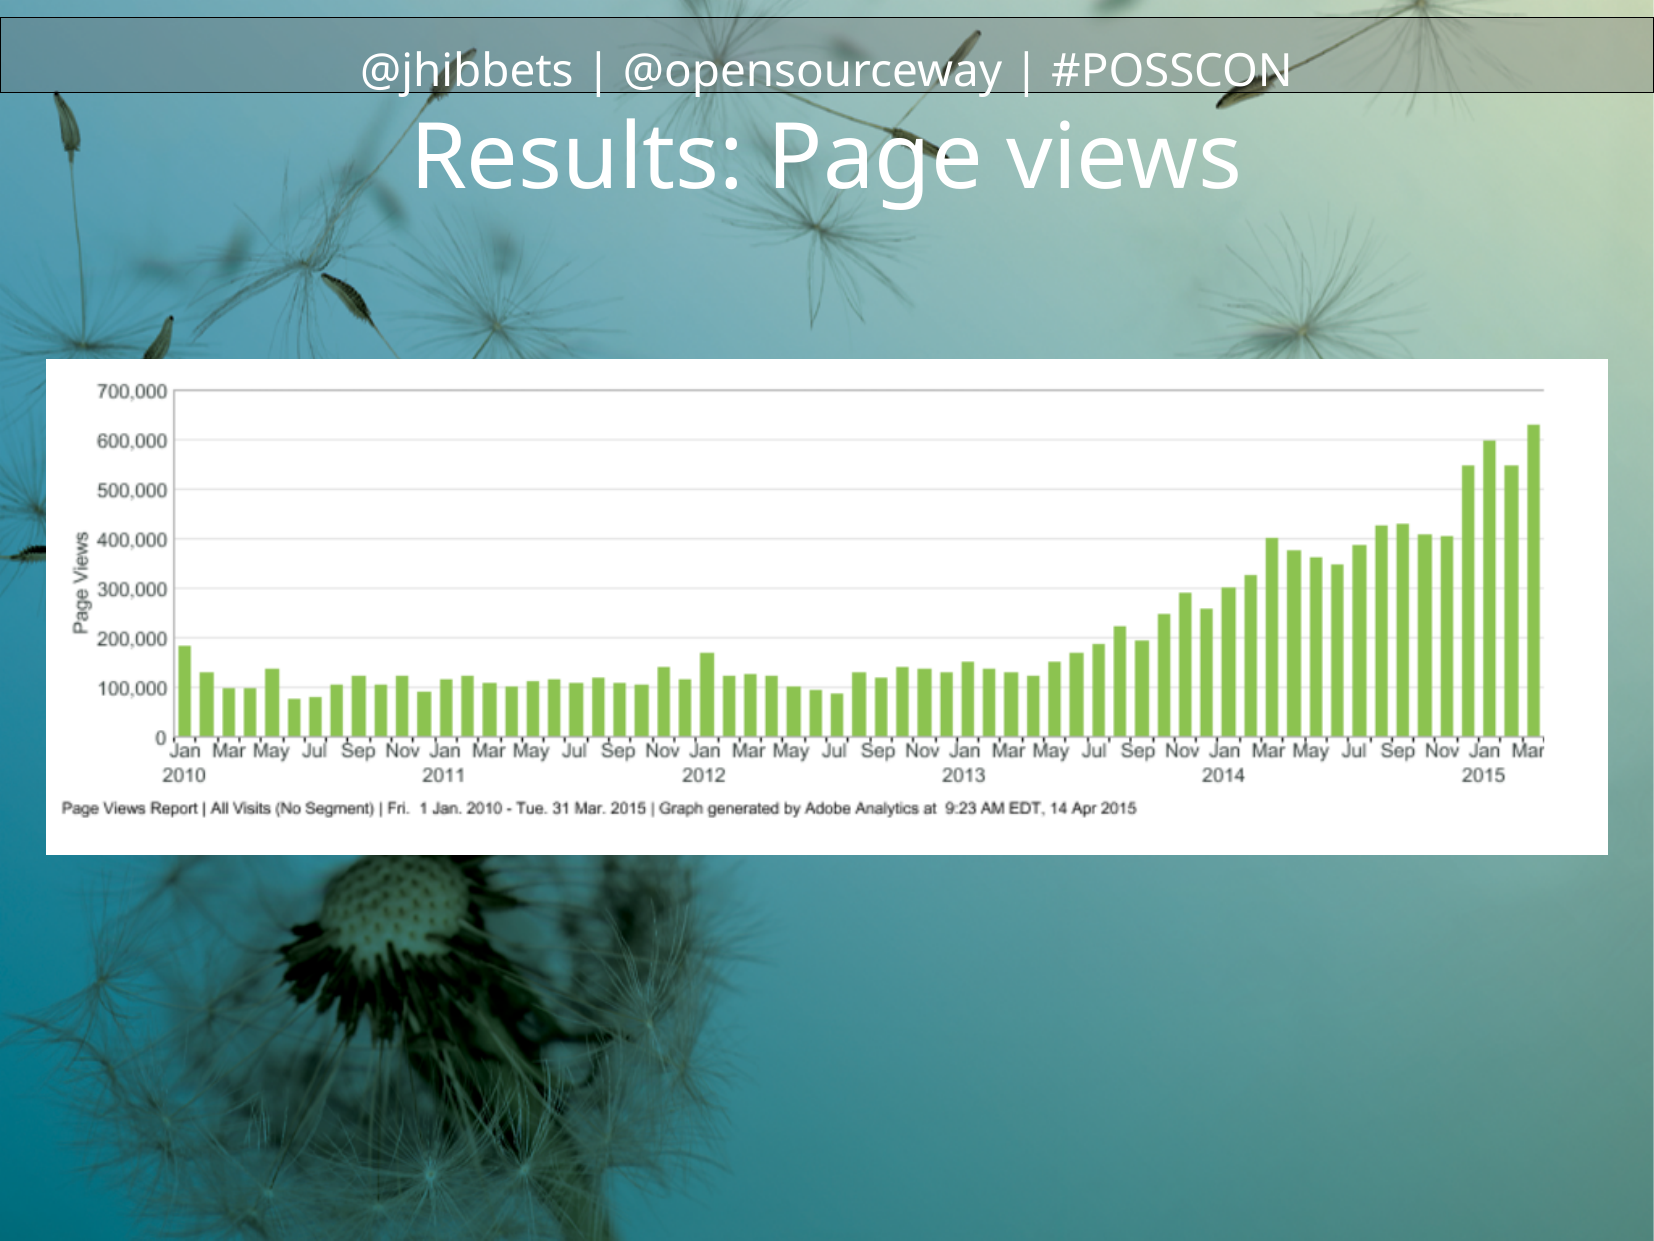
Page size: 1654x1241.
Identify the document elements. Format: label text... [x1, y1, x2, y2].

title Results: Page views [82, 49, 1571, 257]
picture [0, 0, 1654, 17]
picture [0, 93, 1654, 1241]
